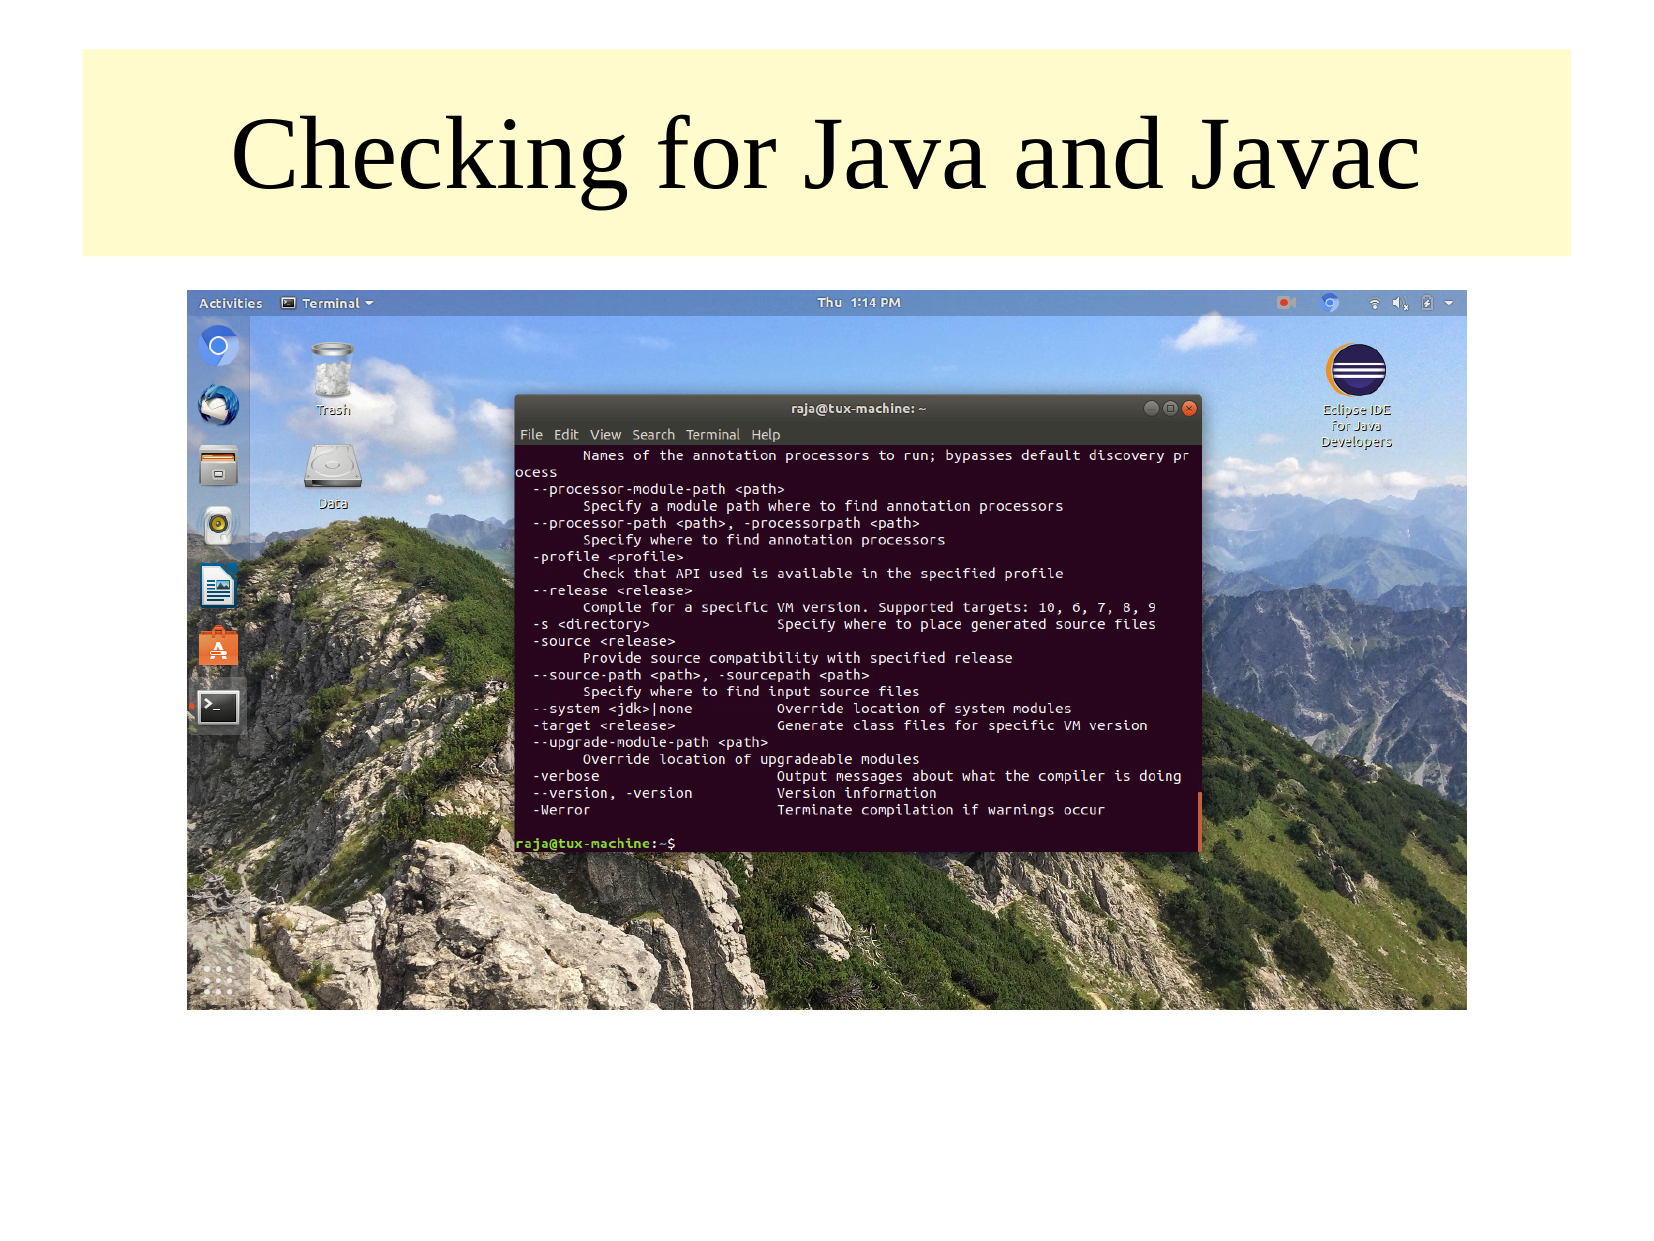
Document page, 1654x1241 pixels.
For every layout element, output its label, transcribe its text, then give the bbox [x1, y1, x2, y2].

picture [187, 290, 1467, 1010]
title Checking for Java and Javac [82, 49, 1571, 257]
